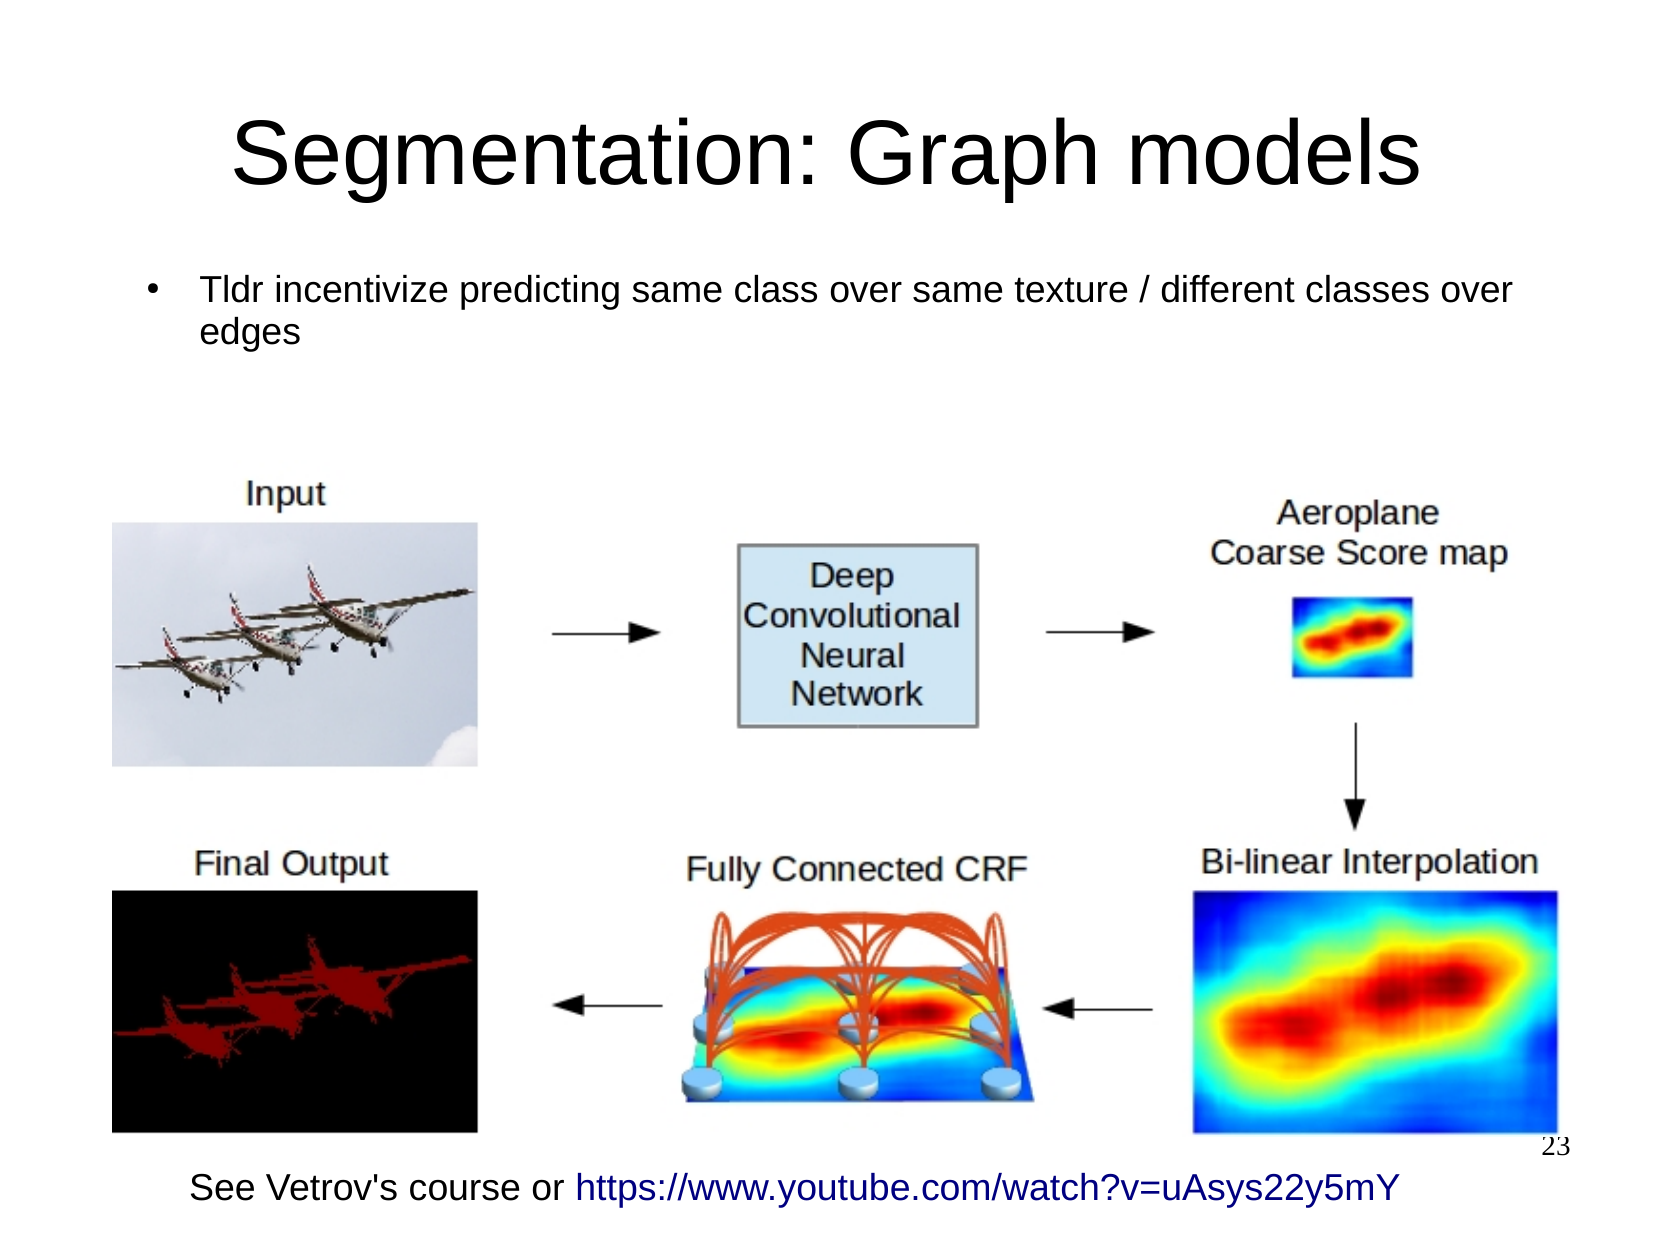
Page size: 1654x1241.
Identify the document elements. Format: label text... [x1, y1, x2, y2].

title Segmentation: Graph models [82, 49, 1571, 257]
text_box Tldr incentivize predicting same class over same texture / different classes over edges [113, 260, 1540, 530]
picture [112, 460, 1567, 1137]
text_box See Vetrov's course or https://www.youtube.com/watch?v=uAsys22y5mY [174, 1159, 1498, 1217]
